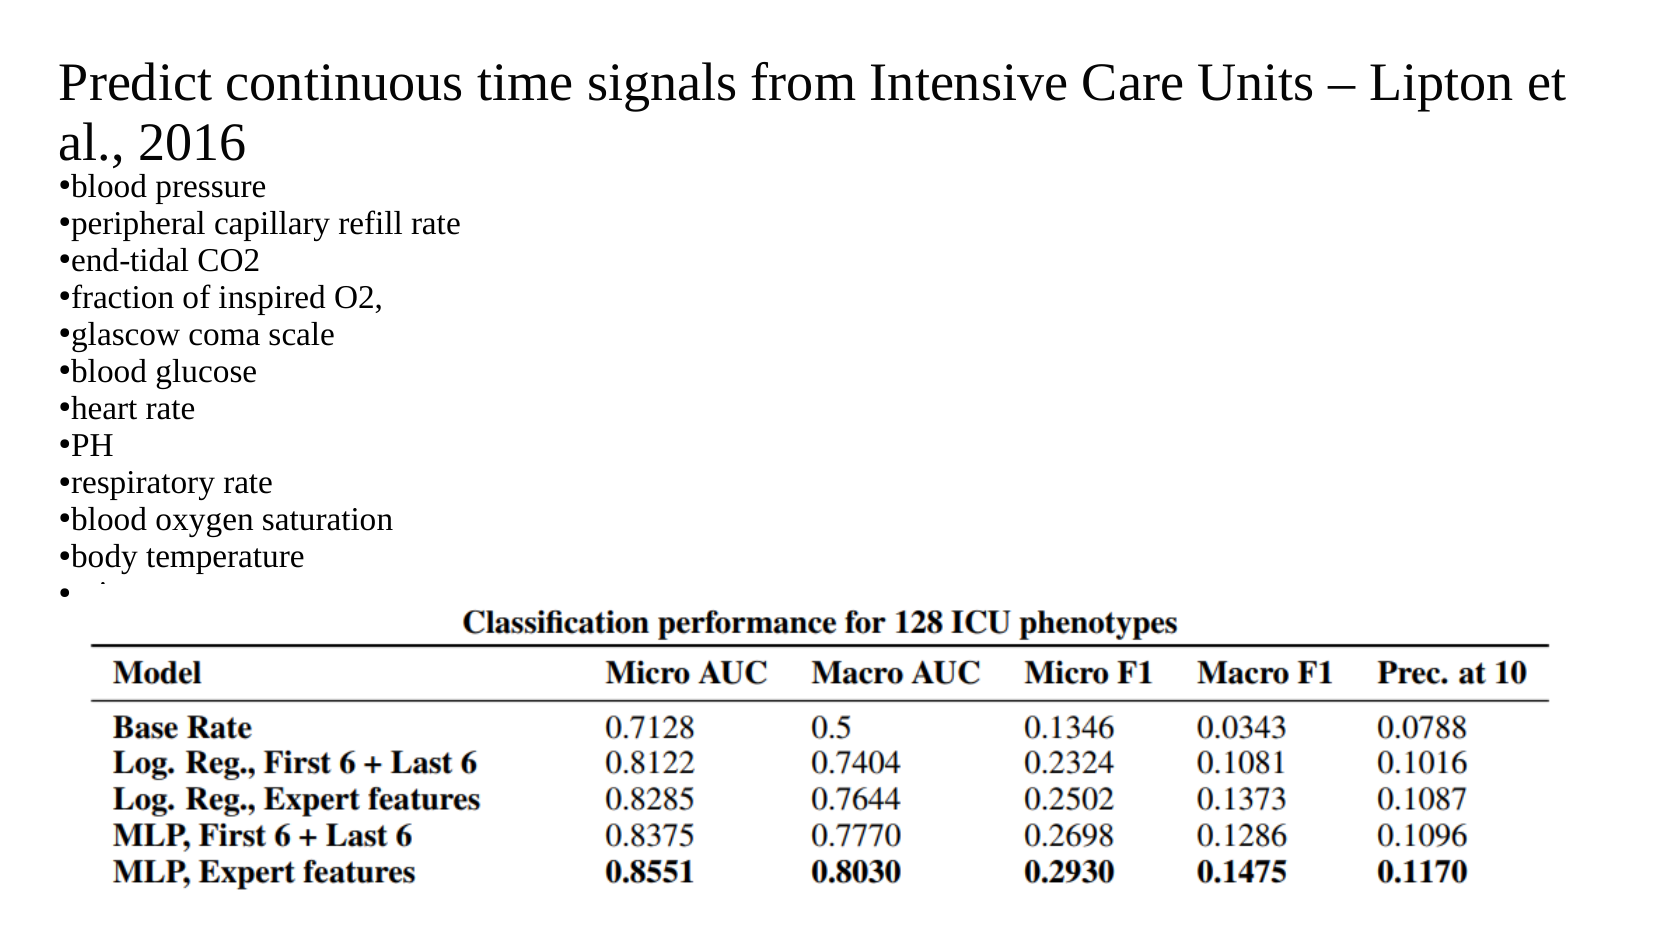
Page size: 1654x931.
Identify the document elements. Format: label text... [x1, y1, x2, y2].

subtitle blood pressure peripheral capillary refill rate end-tidal CO2 fraction of inspired O2, glascow coma scale blood glucose heart rate PH respiratory rate blood oxygen saturation body temperature urine output [59, 208, 1595, 572]
title Predict continuous time signals from Intensive Care Units – Lipton et al., 2016 [59, 35, 1595, 189]
picture [70, 584, 1583, 898]
